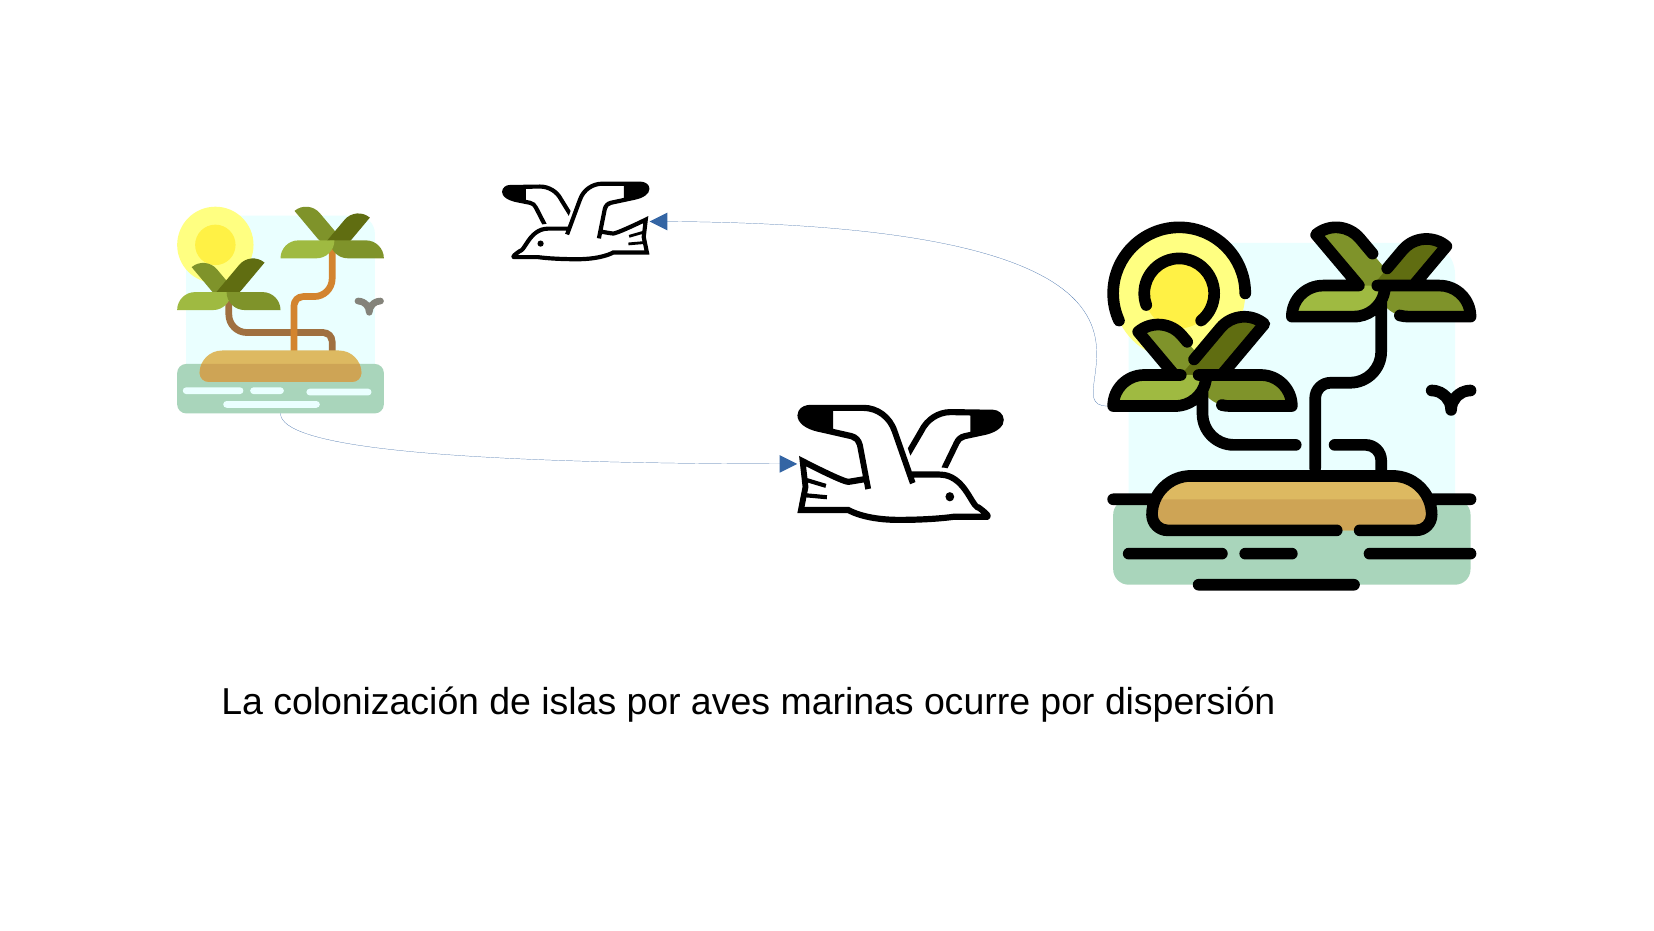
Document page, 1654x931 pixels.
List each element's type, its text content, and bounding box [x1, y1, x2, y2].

picture [501, 147, 650, 296]
picture [1107, 221, 1477, 591]
picture [177, 206, 384, 414]
text_box La colonización de islas por aves marinas ocurre por dispersión [206, 673, 1359, 731]
picture [797, 354, 1004, 574]
